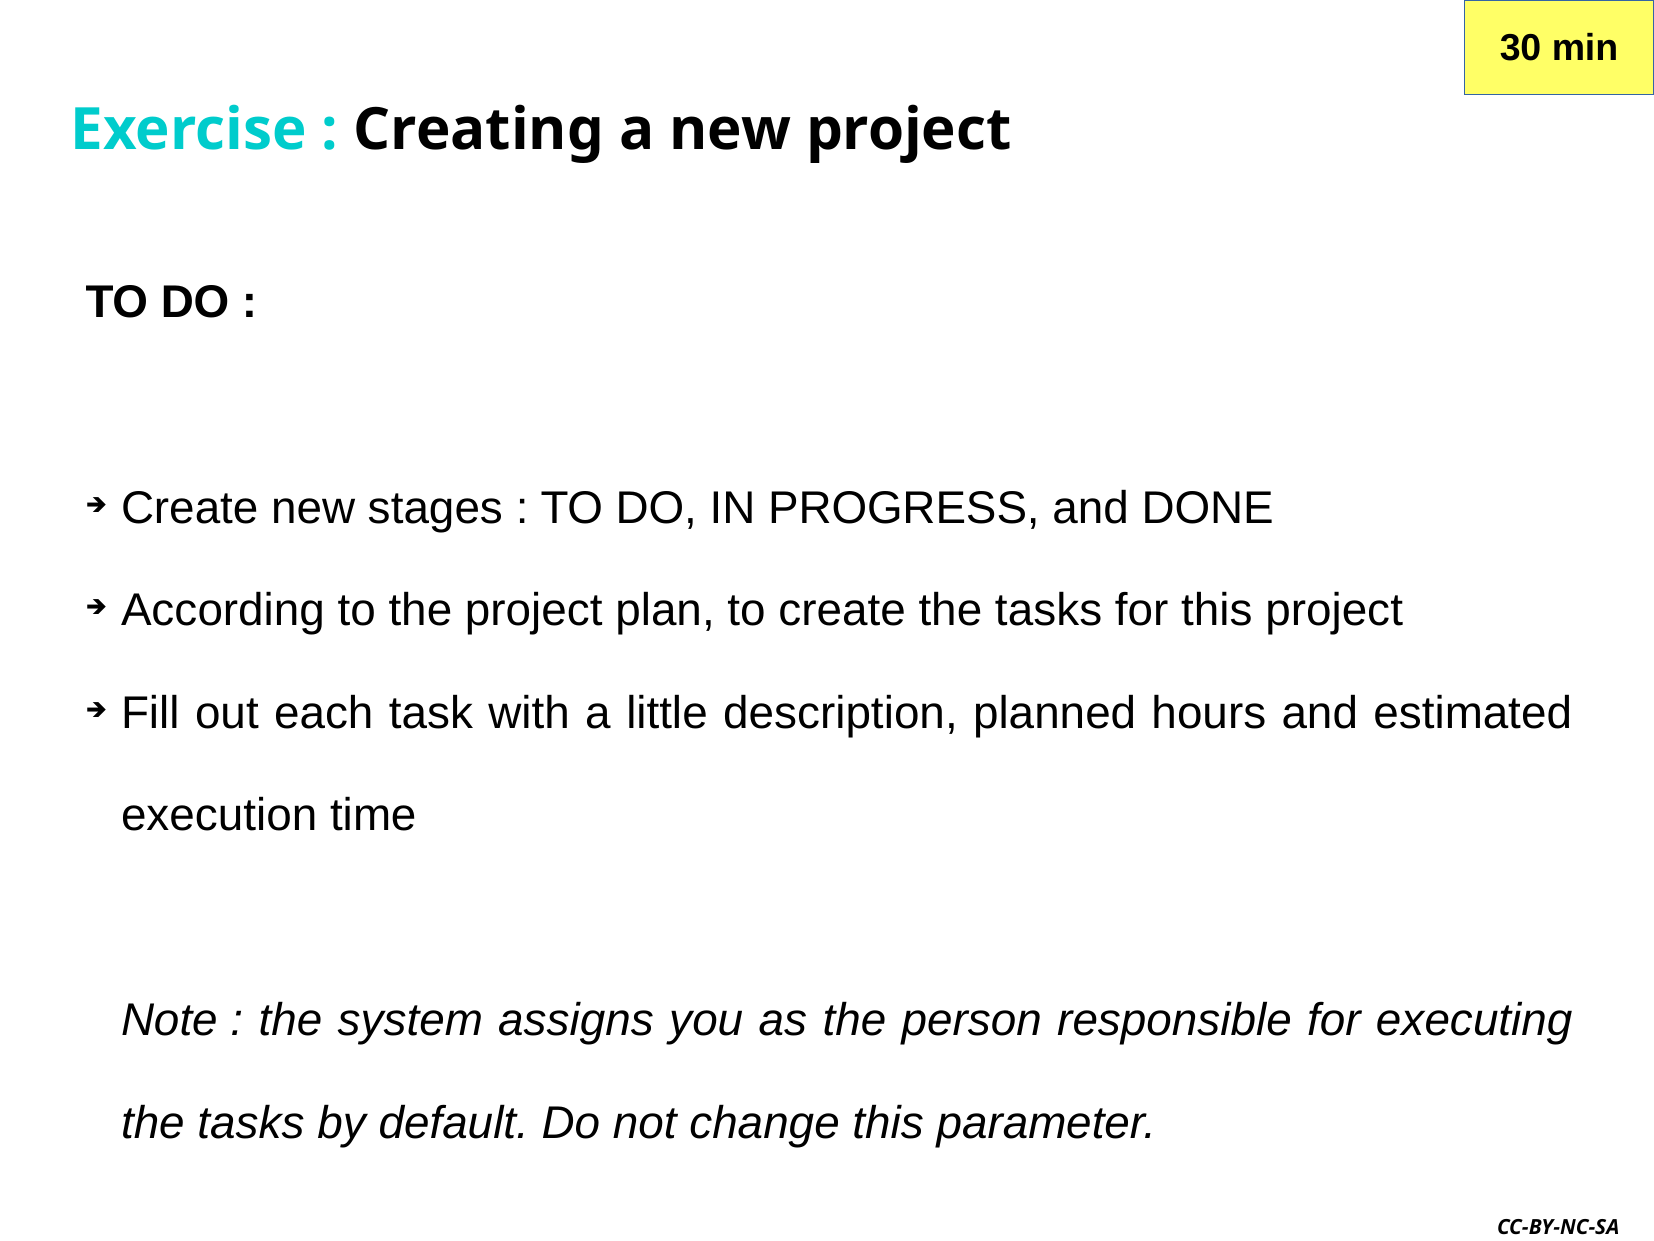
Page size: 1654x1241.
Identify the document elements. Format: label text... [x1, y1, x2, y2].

text_box CC-BY-NC-SA [1482, 1204, 1654, 1241]
title Exercise : Creating a new project [70, 23, 1560, 217]
text_box 30 min [1464, 0, 1654, 95]
text_box TO DO : Create new stages : TO DO, IN PROGRESS, and DONE According to the project plan, to create the tasks for this project Fill out each task with a little description, planned hours and estimated execution time Note : the system assigns you as the person responsible for executing the tasks by default. Do not change this parameter. [70, 217, 1589, 1241]
